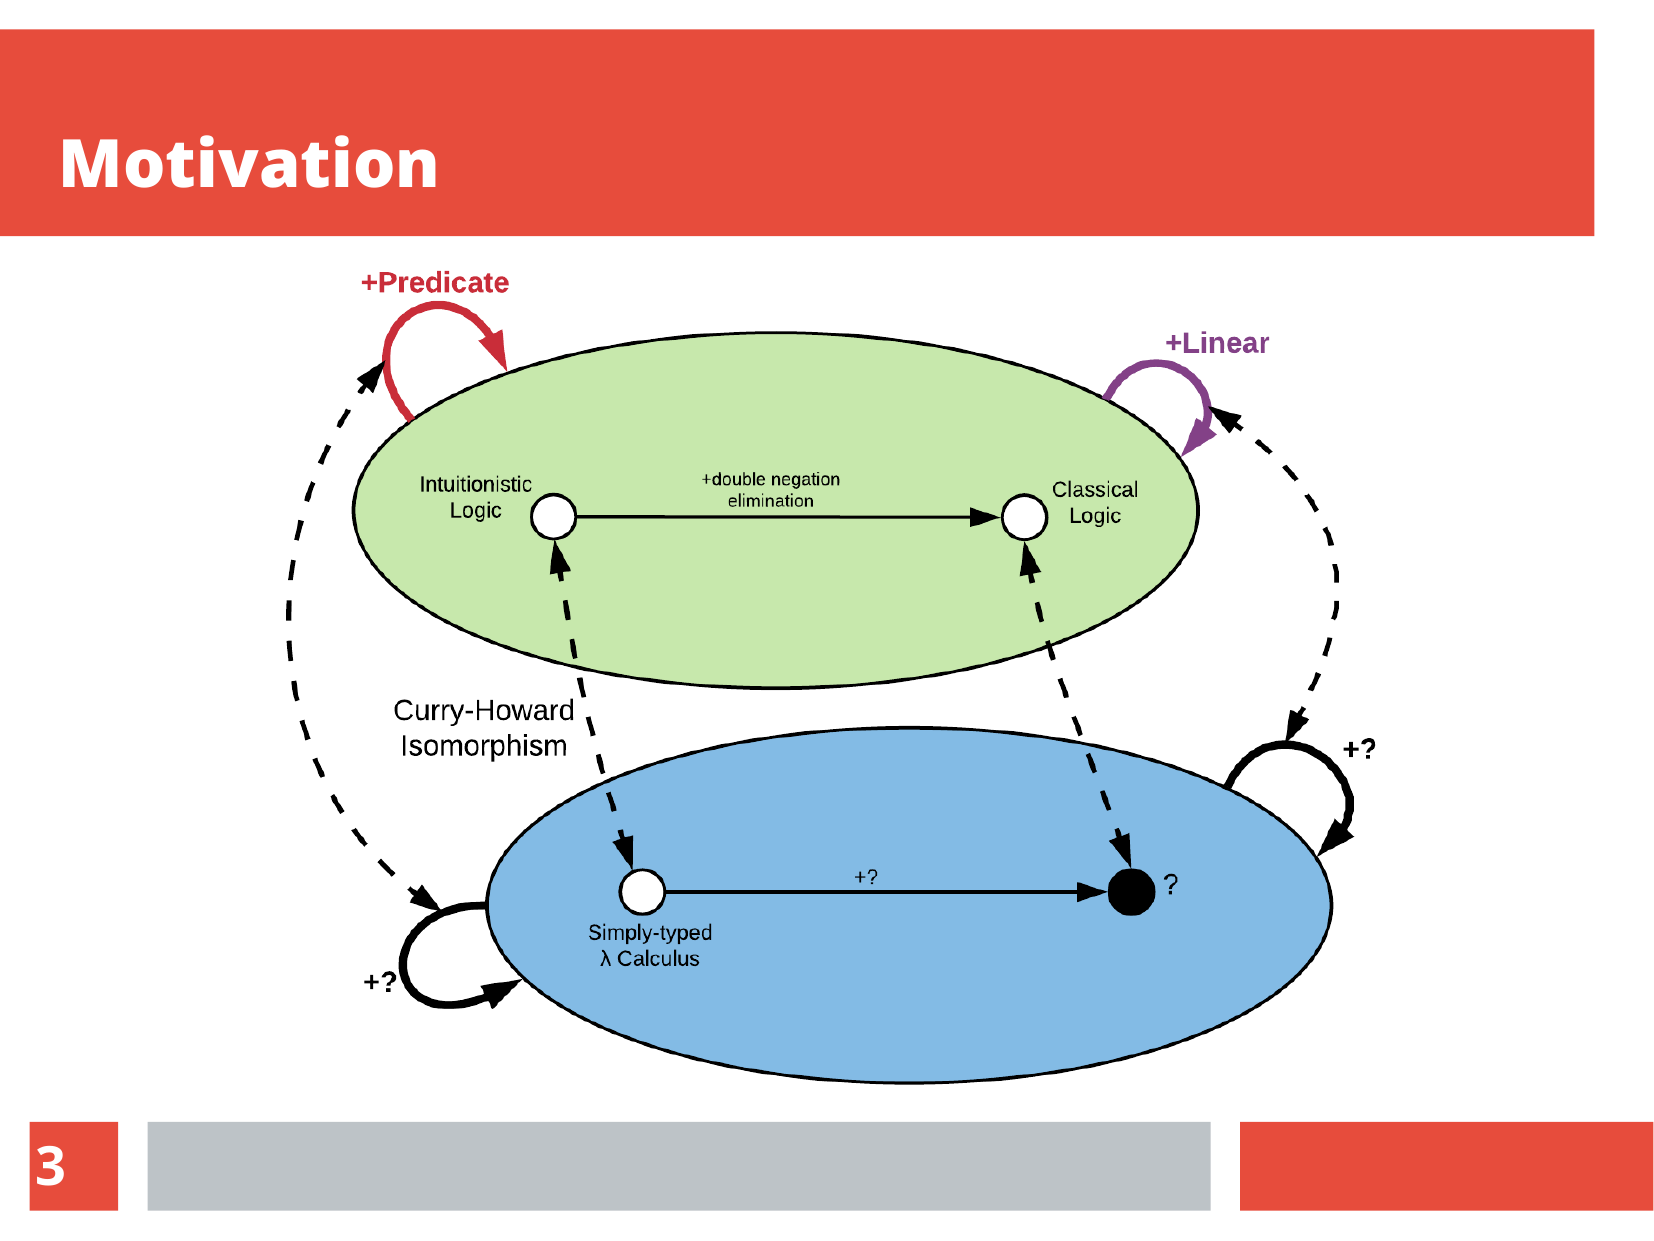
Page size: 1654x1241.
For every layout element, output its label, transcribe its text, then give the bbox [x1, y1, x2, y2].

text_box 3 [20, 1119, 254, 1210]
title Motivation [59, 58, 1595, 207]
picture [125, 241, 1494, 1121]
